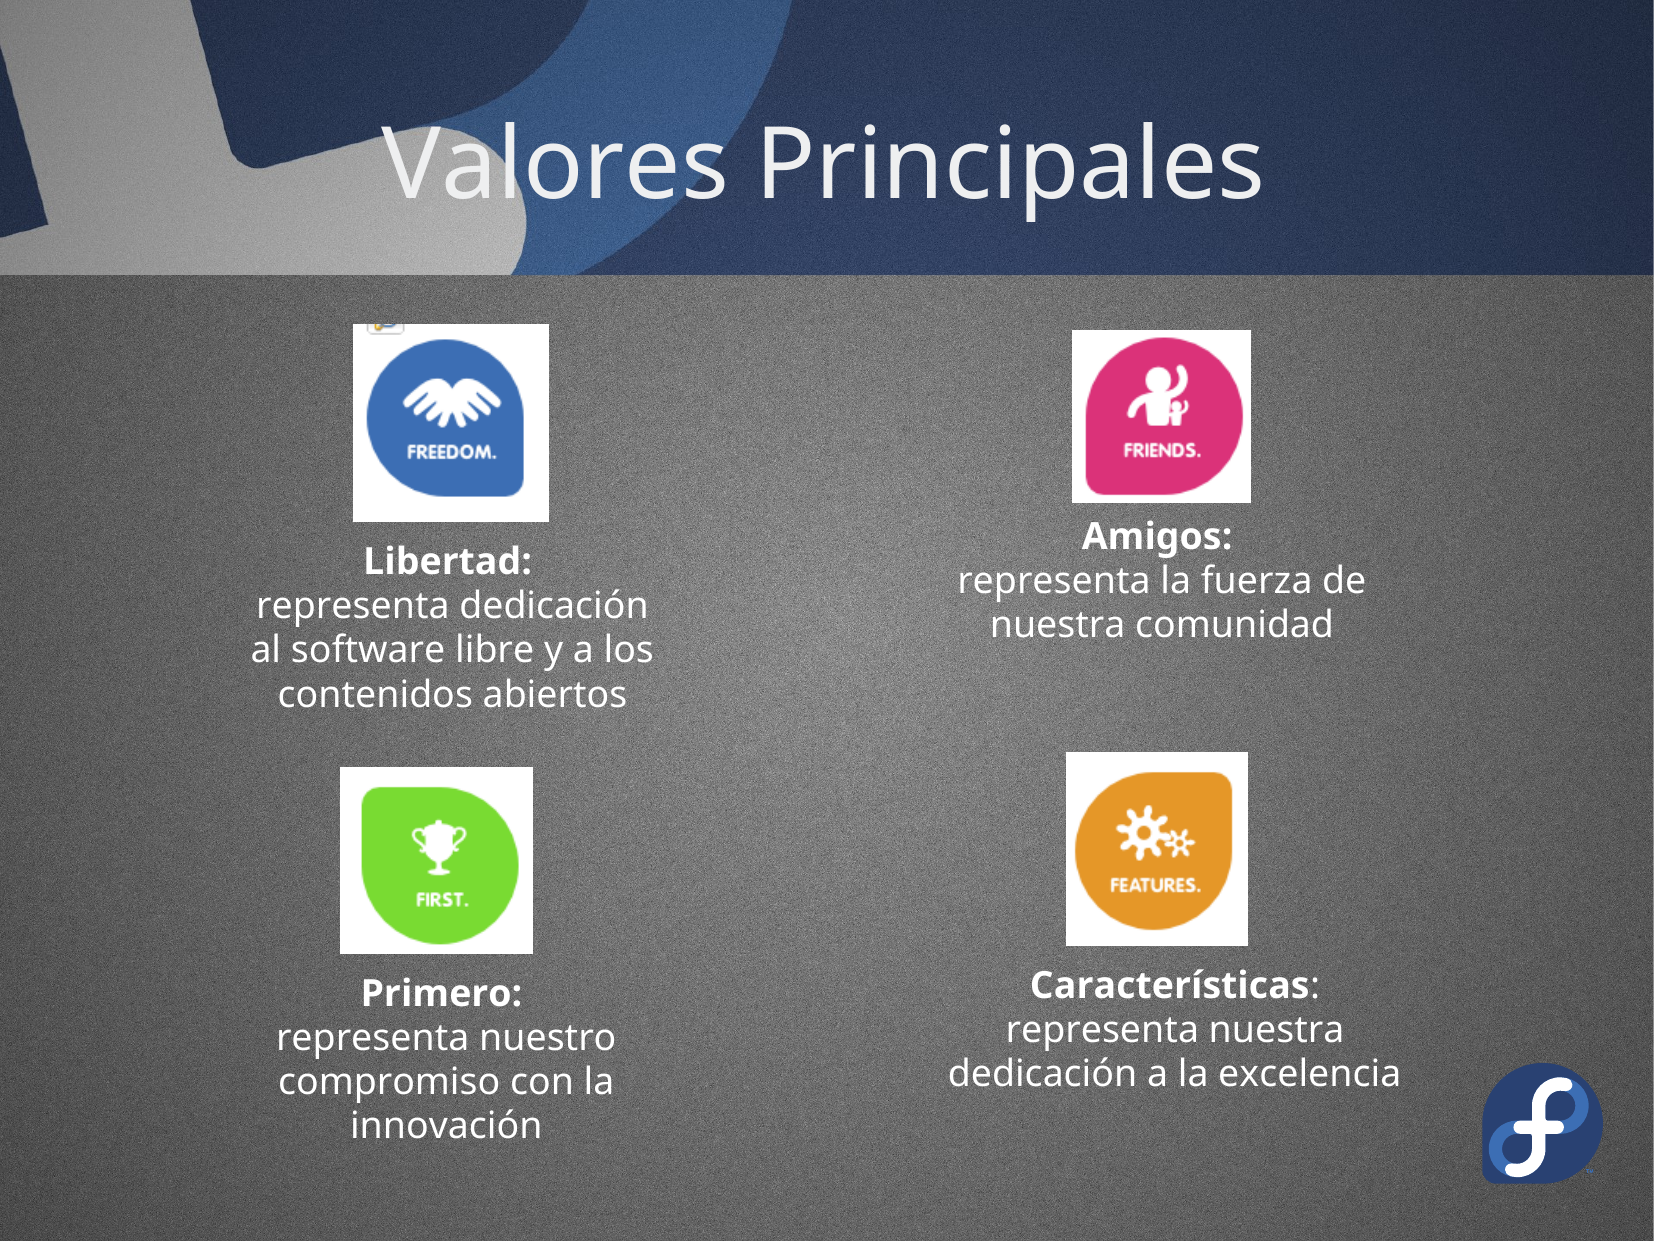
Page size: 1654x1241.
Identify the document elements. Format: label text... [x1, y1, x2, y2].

text_box Libertad: representa dedicación al software libre y a los contenidos abiertos [231, 531, 675, 768]
picture [0, 0, 1654, 1241]
text_box Amigos: representa la fuerza de nuestra comunidad [940, 506, 1384, 696]
text_box Primero: representa nuestro compromiso con la innovación [224, 963, 668, 1153]
text_box Características: representa nuestra dedicación a la excelencia [923, 955, 1427, 1145]
text_box Valores Principales [86, 59, 1563, 266]
